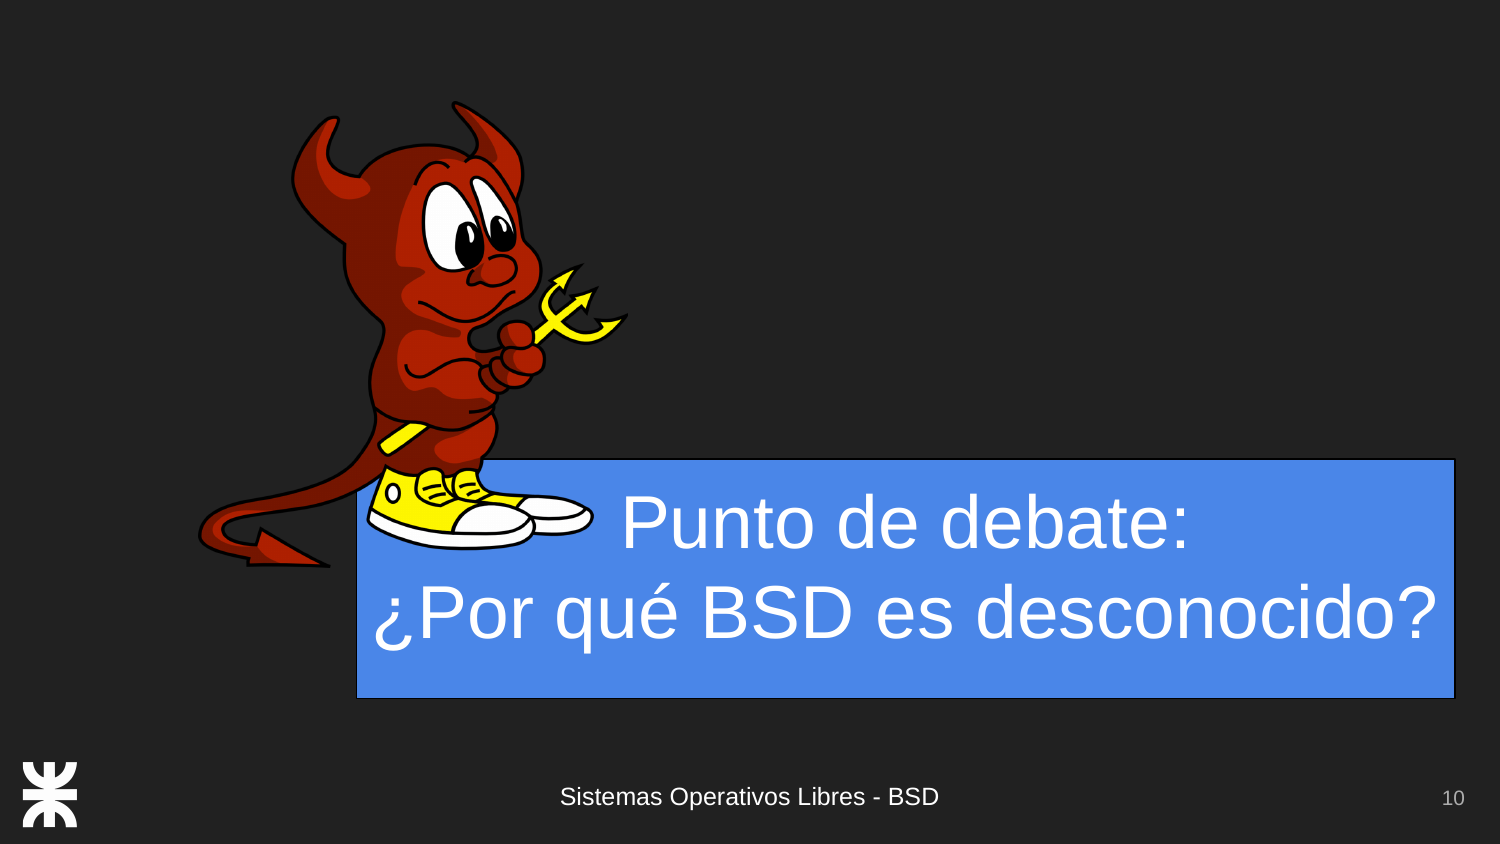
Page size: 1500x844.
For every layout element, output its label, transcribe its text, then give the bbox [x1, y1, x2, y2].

slide_number <number> [1389, 764, 1480, 830]
picture [198, 101, 628, 568]
picture [22, 762, 77, 829]
title Sistemas Operativos Libres - BSD [254, 748, 1246, 843]
title Punto de debate: ¿Por qué BSD es desconocido? [356, 458, 1455, 699]
